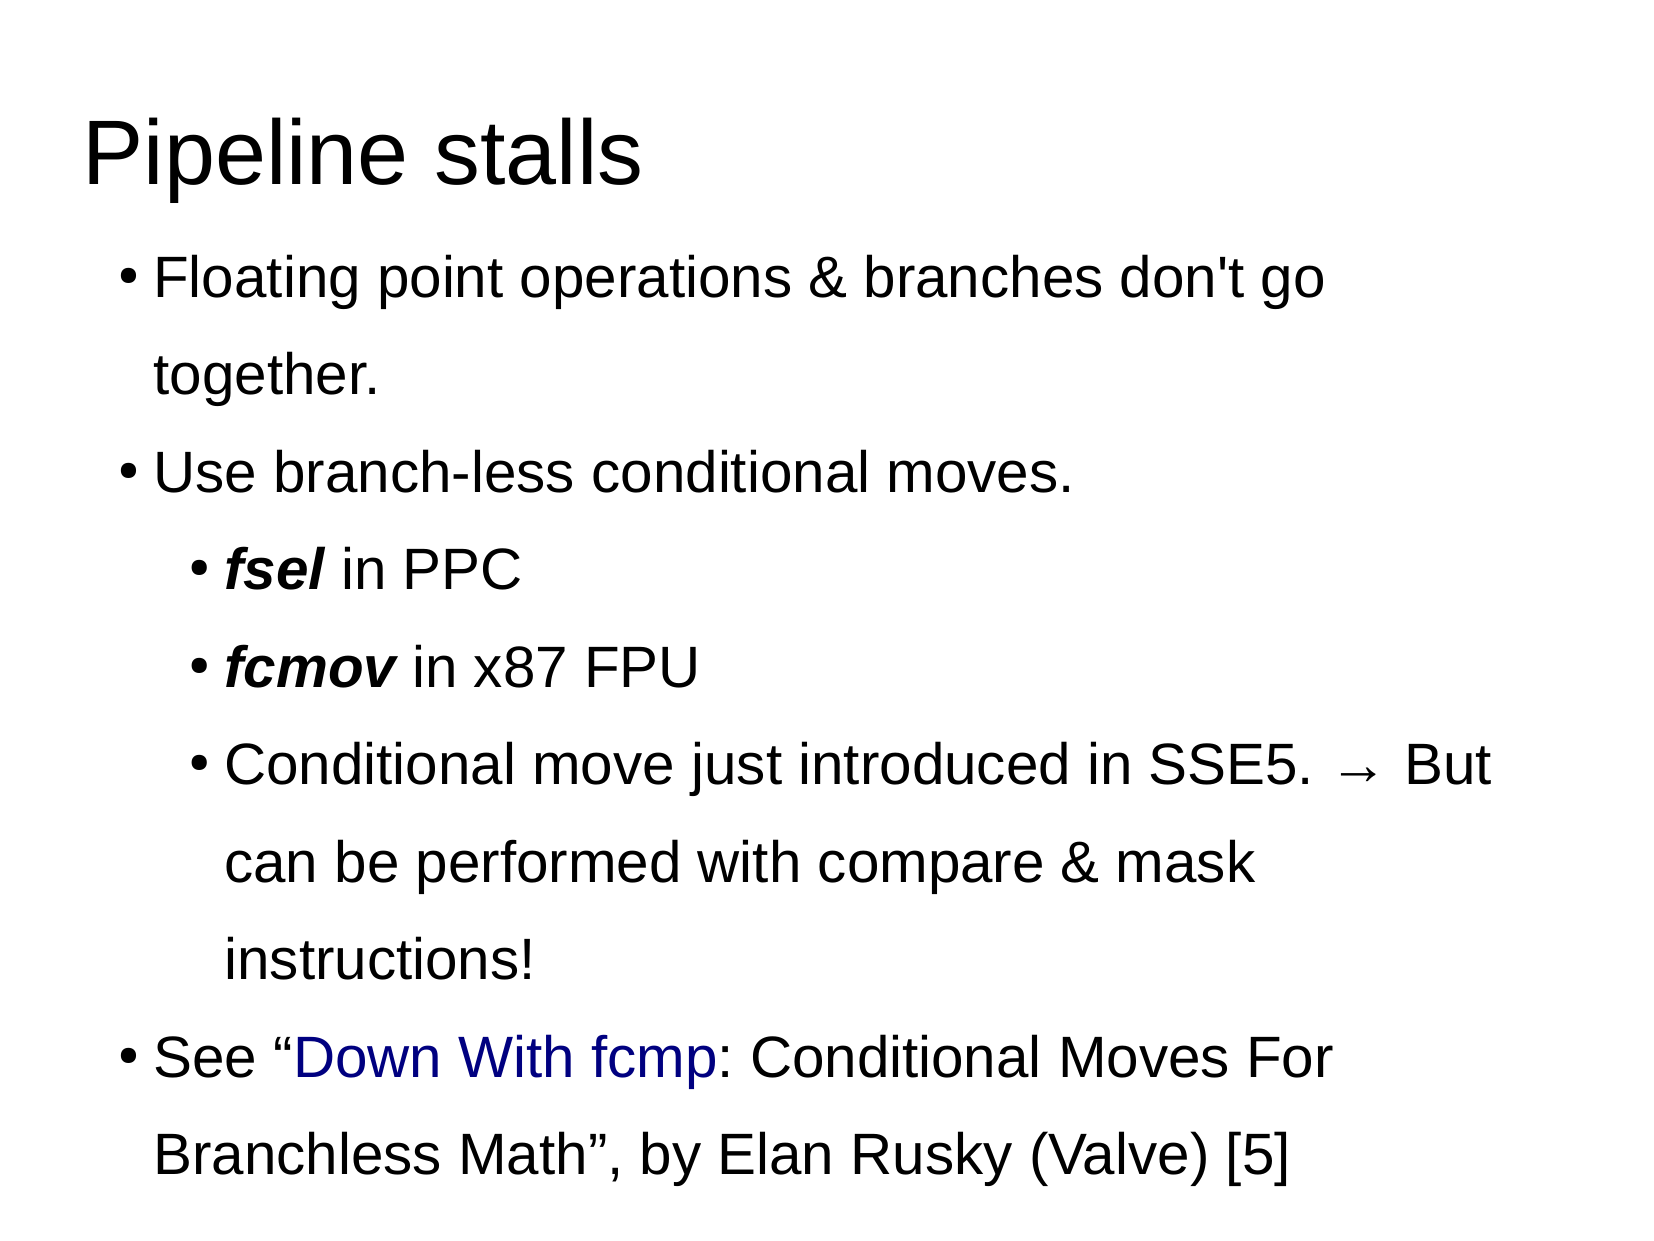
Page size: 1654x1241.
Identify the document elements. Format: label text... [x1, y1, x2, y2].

title Pipeline stalls [82, 49, 1571, 227]
subtitle Floating point operations & branches don't go together. Use branch-less conditional moves. fsel in PPC fcmov in x87 FPU Conditional move just introduced in SSE5. → But can be performed with compare & mask instructions! See “Down With fcmp: Conditional Moves For Branchless Math”, by Elan Rusky (Valve) [5] [82, 227, 1571, 1172]
